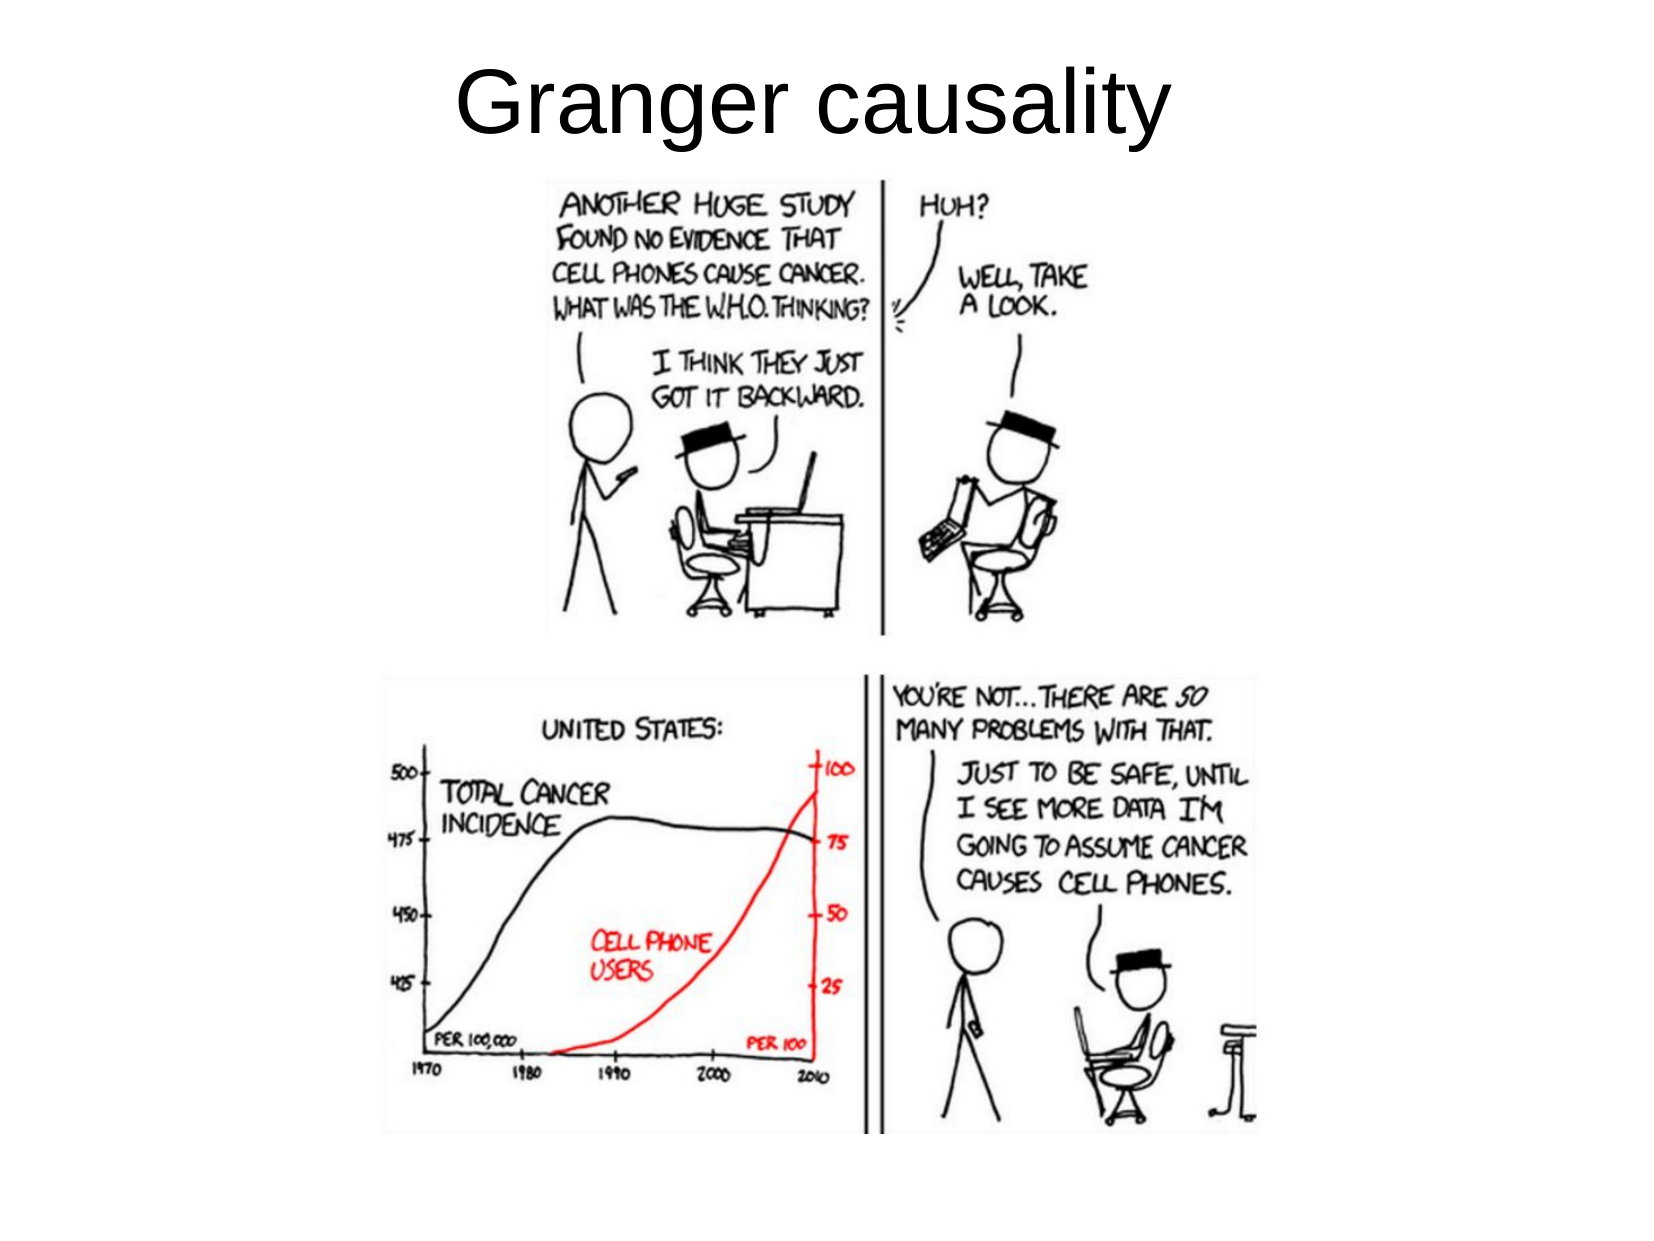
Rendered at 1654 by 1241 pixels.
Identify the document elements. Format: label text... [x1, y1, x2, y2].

picture [307, 165, 1293, 1134]
title Granger causality [82, 11, 1571, 296]
